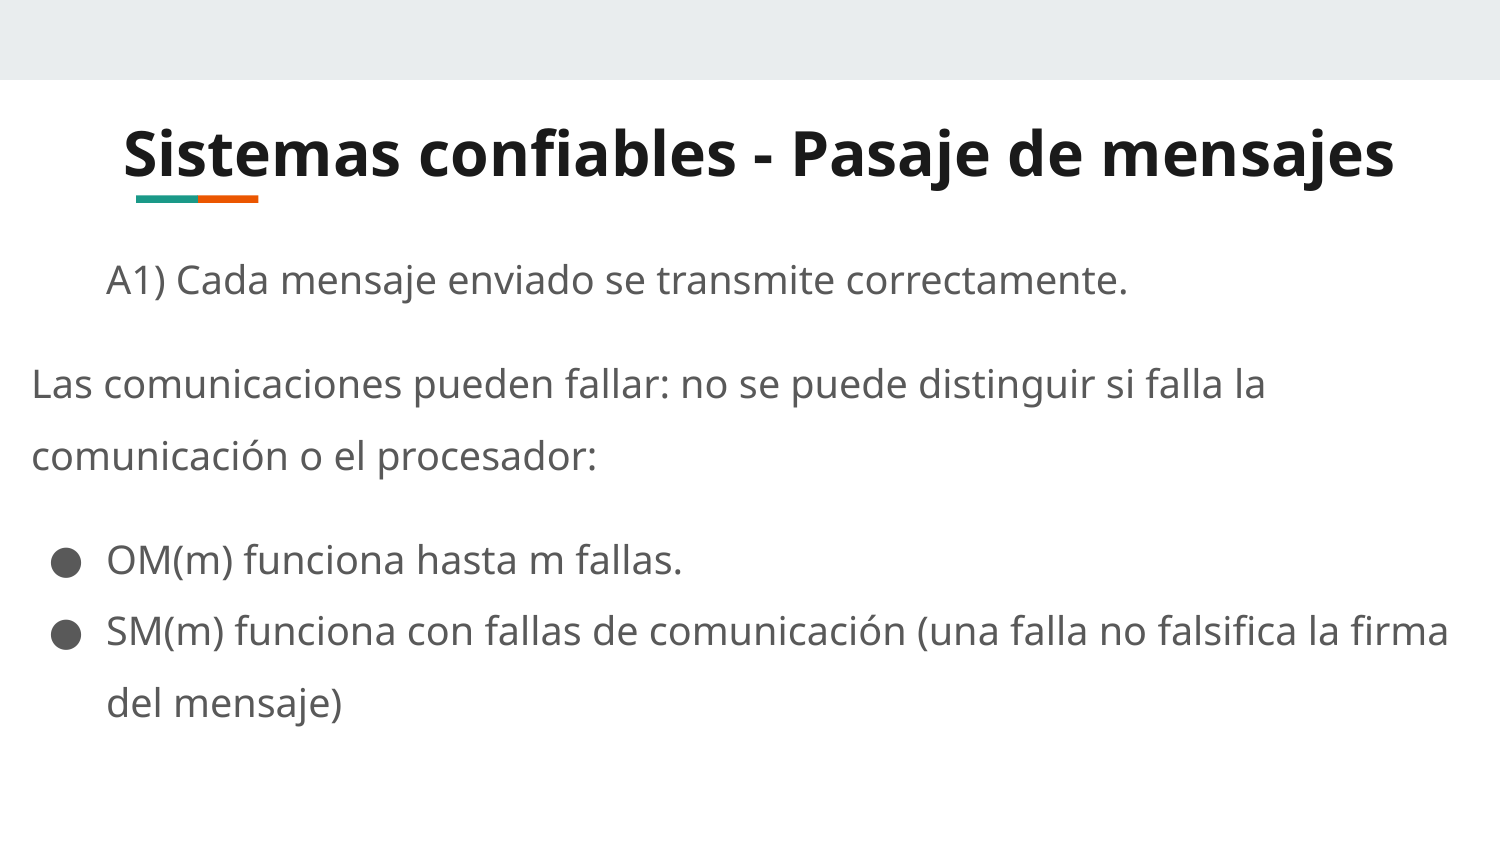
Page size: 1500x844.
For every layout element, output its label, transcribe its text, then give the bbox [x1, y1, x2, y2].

list A1) Cada mensaje enviado se transmite correctamente. Las comunicaciones pueden fallar: no se puede distinguir si falla la comunicación o el procesador: OM(m) funciona hasta m fallas. SM(m) funciona con fallas de comunicación (una falla no falsifica la firma del mensaje) [16, 216, 1484, 810]
title Sistemas confiables - Pasaje de mensajes [108, 99, 1500, 188]
